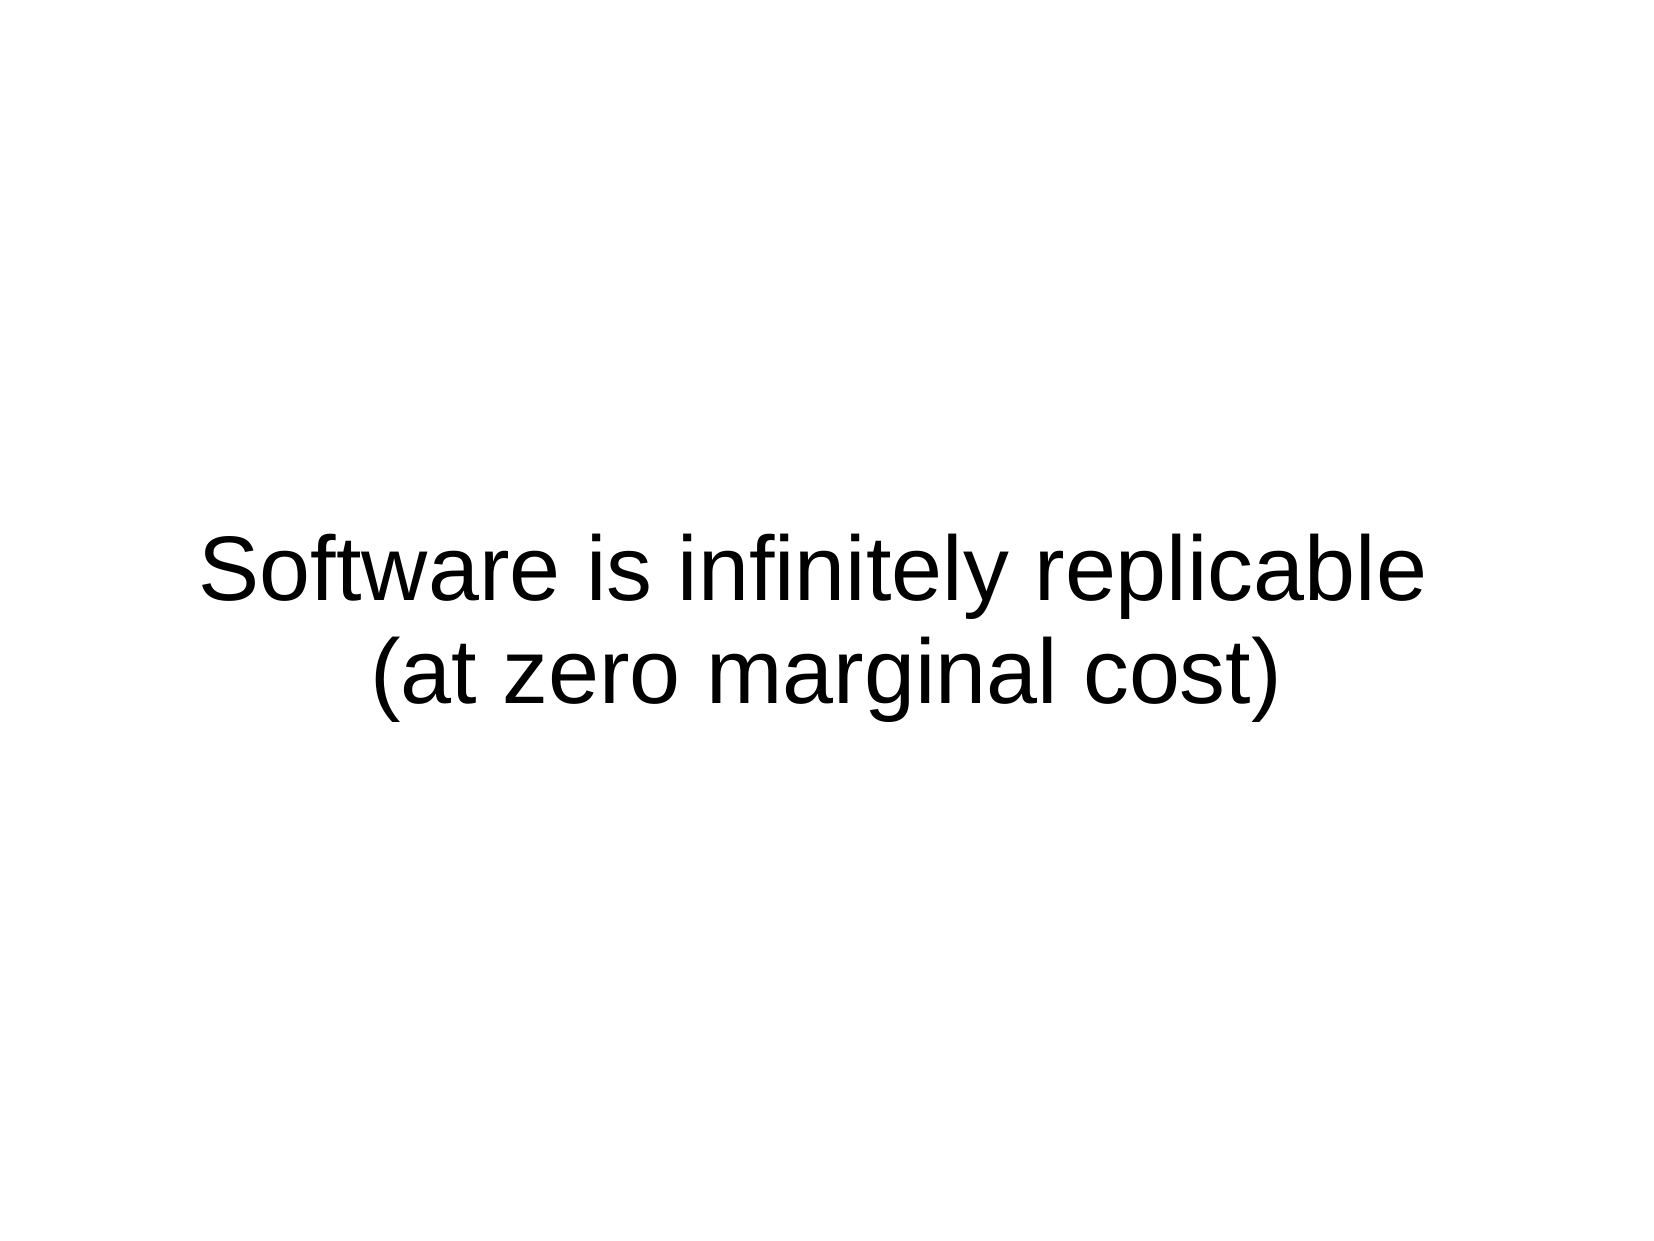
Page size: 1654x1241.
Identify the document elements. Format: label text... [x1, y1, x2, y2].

title Software is infinitely replicable (at zero marginal cost) [82, 516, 1571, 724]
